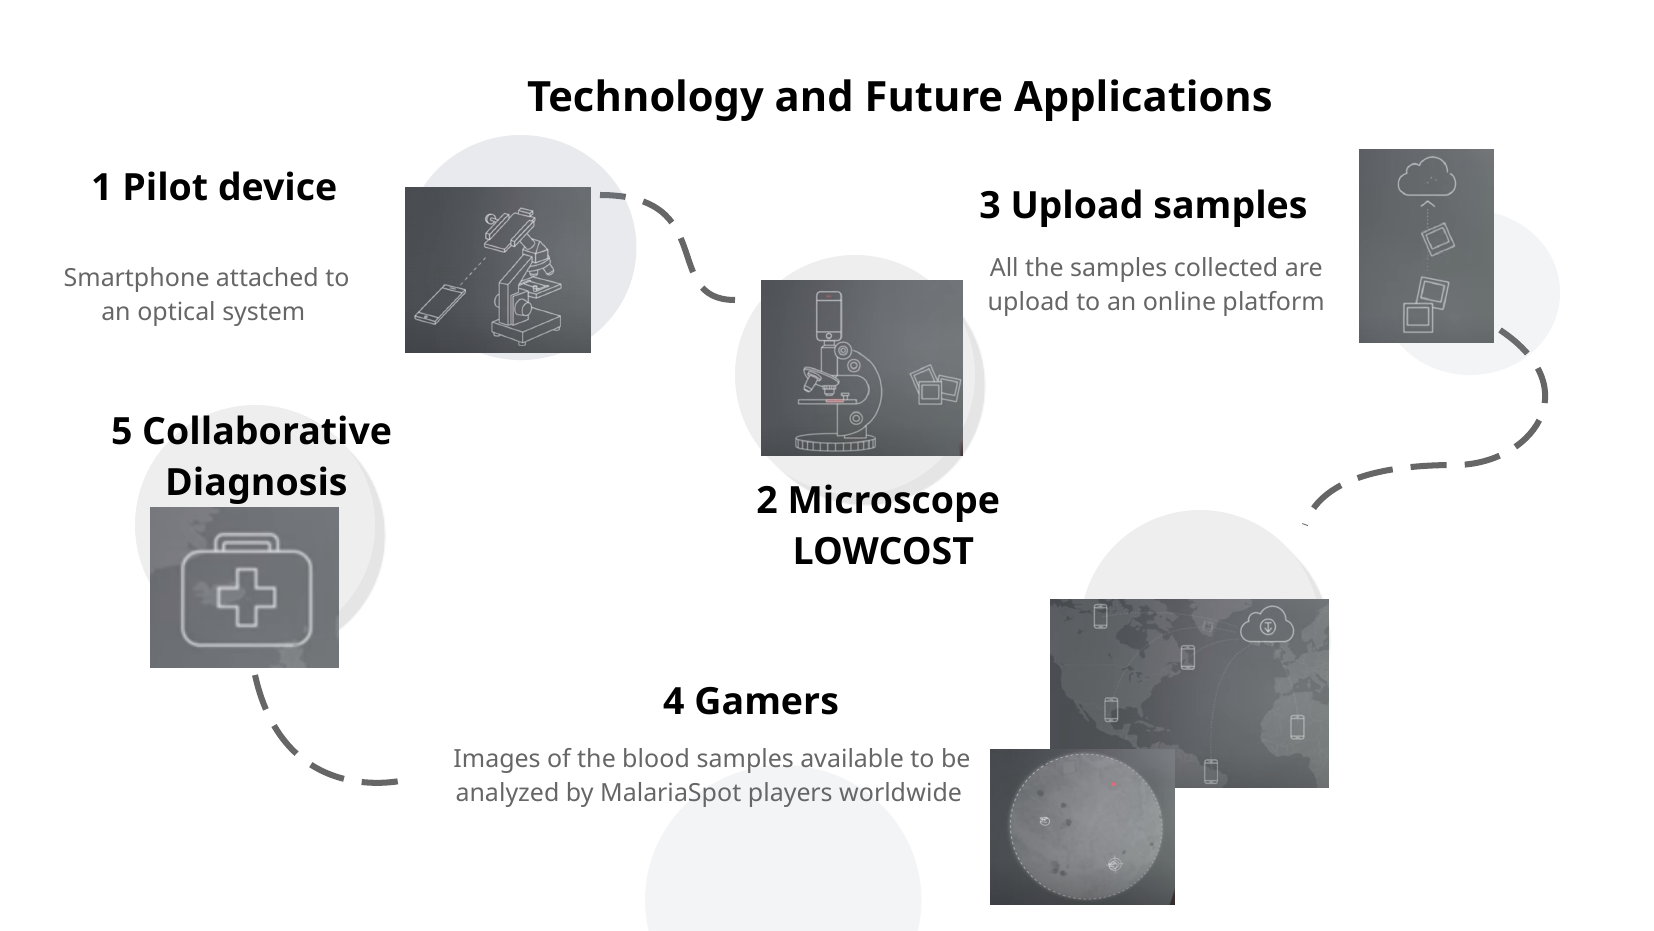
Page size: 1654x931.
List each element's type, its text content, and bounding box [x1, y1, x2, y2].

picture [1359, 149, 1494, 343]
text_box Images of the blood samples available to be analyzed by MalariaSpot players worldwide [435, 732, 991, 856]
text_box Smartphone attached to an optical system [33, 213, 380, 376]
text_box [480, 353, 562, 361]
text_box 4 Gamers [586, 667, 917, 733]
picture [150, 507, 339, 668]
text_box 5 Collaborative Diagnosis [0, 397, 571, 543]
picture [405, 187, 591, 353]
picture [990, 599, 1329, 905]
picture [761, 280, 963, 456]
text_box 3 Upload samples [900, 171, 1388, 274]
text_box Technology and Future Applications [375, 59, 1426, 172]
text_box 1 Pilot device [22, 153, 353, 220]
text_box 2 Microscope LOWCOST [611, 466, 1156, 569]
text_box [423, 172, 637, 337]
text_box All the samples collected are upload to an online platform [931, 274, 1382, 394]
